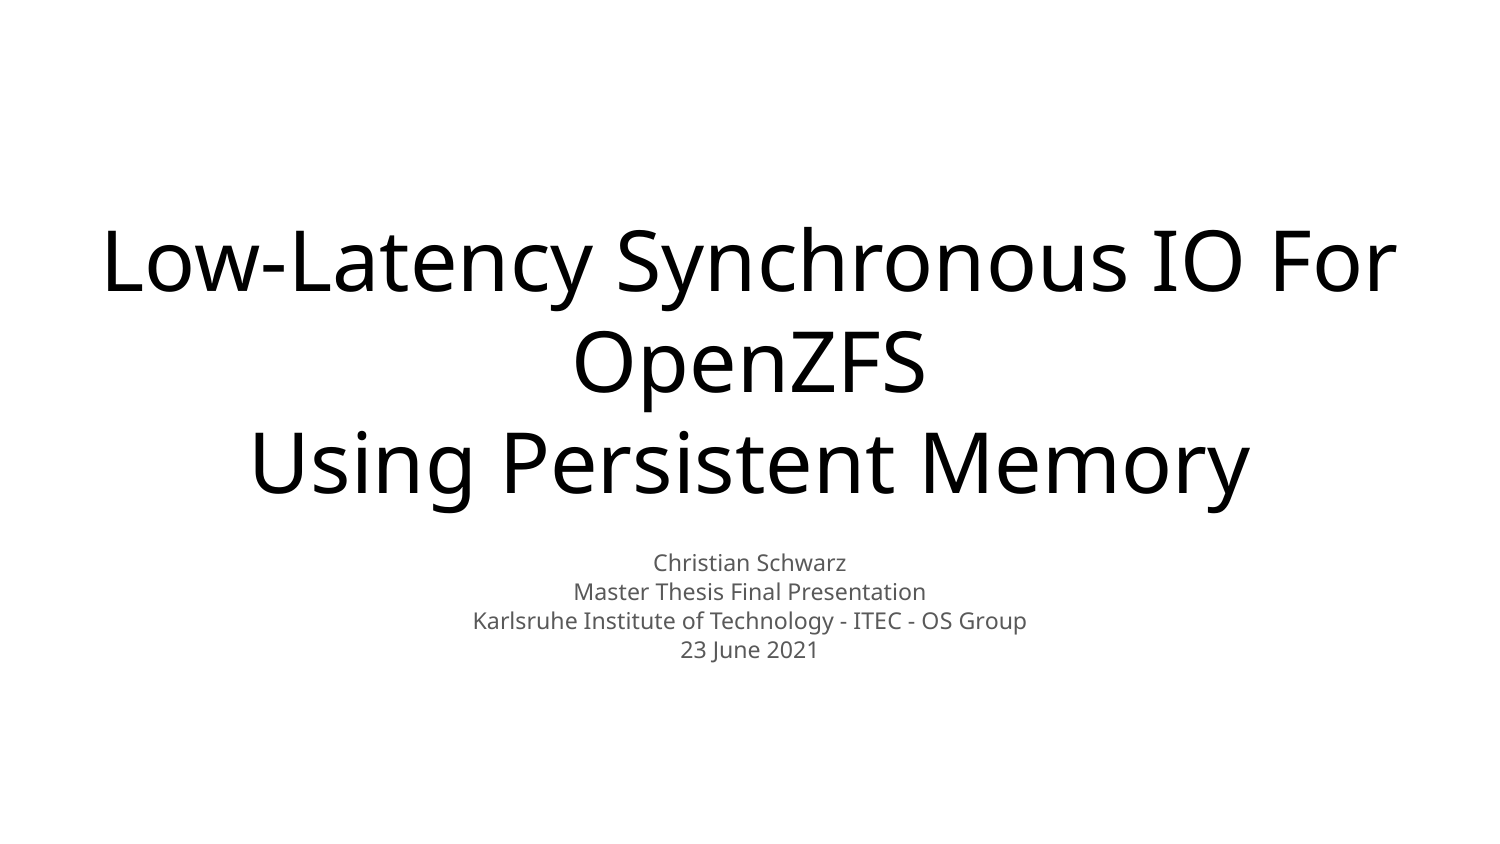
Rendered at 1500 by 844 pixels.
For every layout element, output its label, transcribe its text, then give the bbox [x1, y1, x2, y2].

title Low-Latency Synchronous IO For OpenZFS Using Persistent Memory [51, 188, 1449, 526]
subtitle Christian Schwarz Master Thesis Final Presentation Karlsruhe Institute of Technology - ITEC - OS Group 23 June 2021 [51, 531, 1449, 662]
